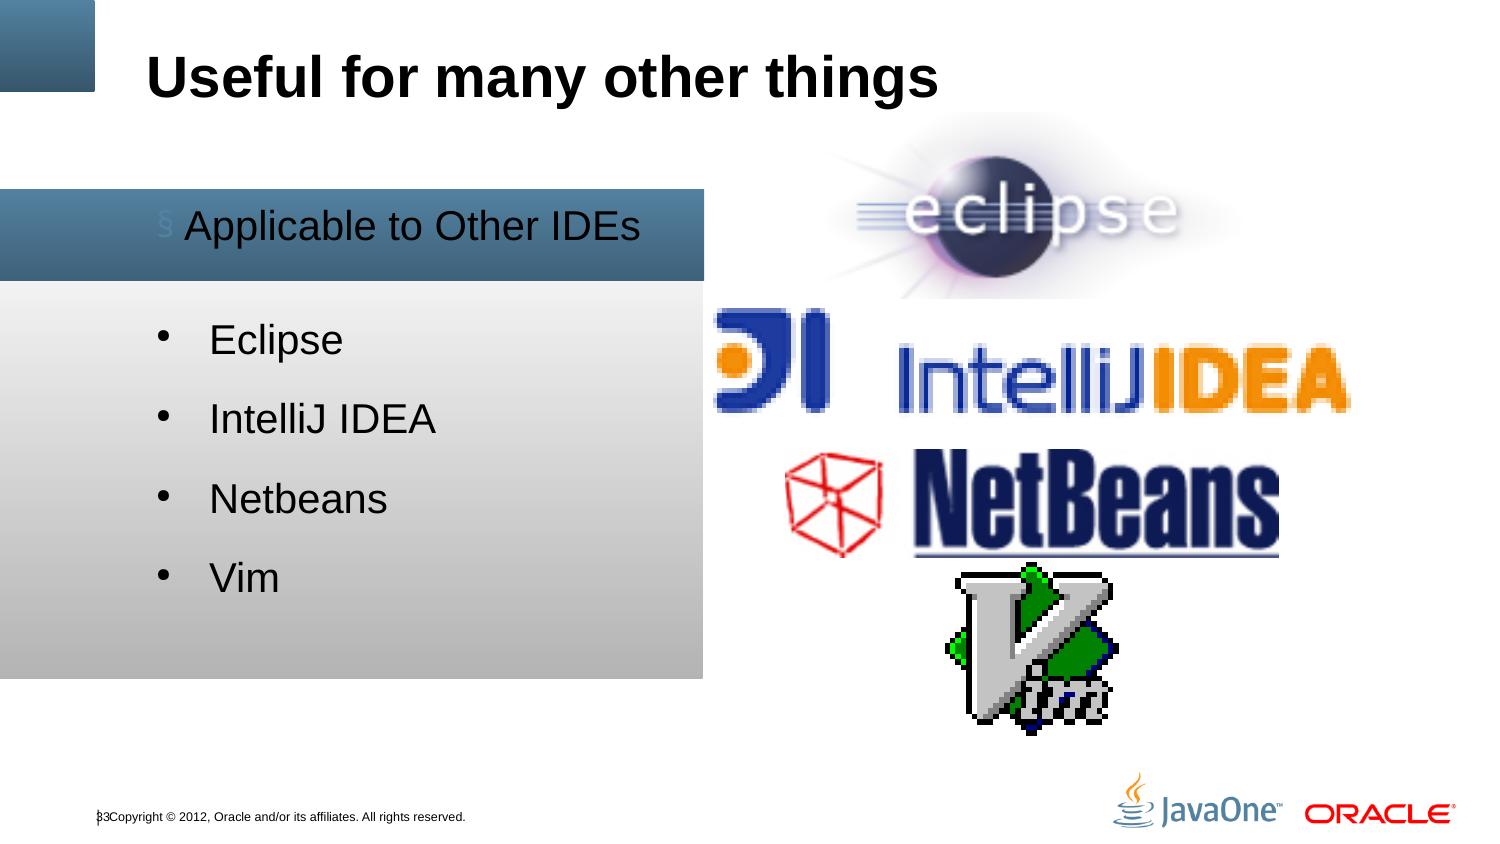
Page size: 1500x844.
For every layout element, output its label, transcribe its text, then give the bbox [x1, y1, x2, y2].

list Applicable to Other IDEs [131, 190, 692, 281]
picture [785, 449, 1279, 558]
picture [713, 112, 1351, 423]
picture [945, 562, 1119, 736]
picture [1095, 754, 1469, 844]
title Useful for many other things [131, 40, 1481, 167]
list Eclipse IntelliJ IDEA Netbeans Vim [123, 305, 638, 656]
